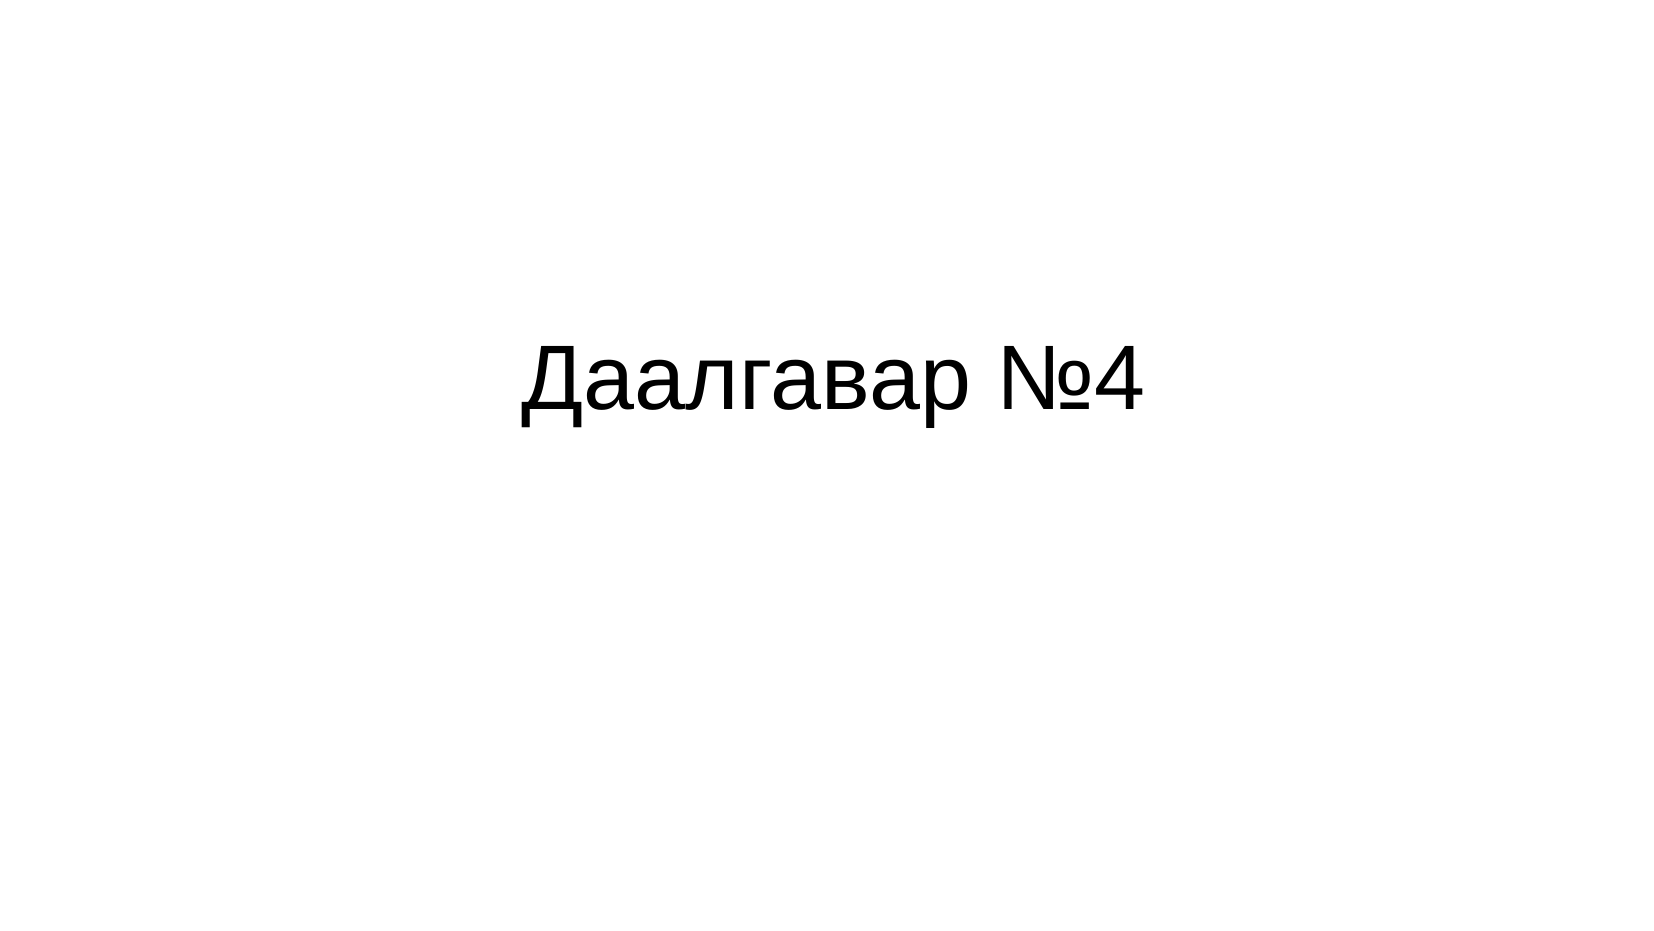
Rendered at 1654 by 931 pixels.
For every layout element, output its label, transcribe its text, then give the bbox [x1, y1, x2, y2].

title Даалгавар №4 [90, 300, 1579, 456]
